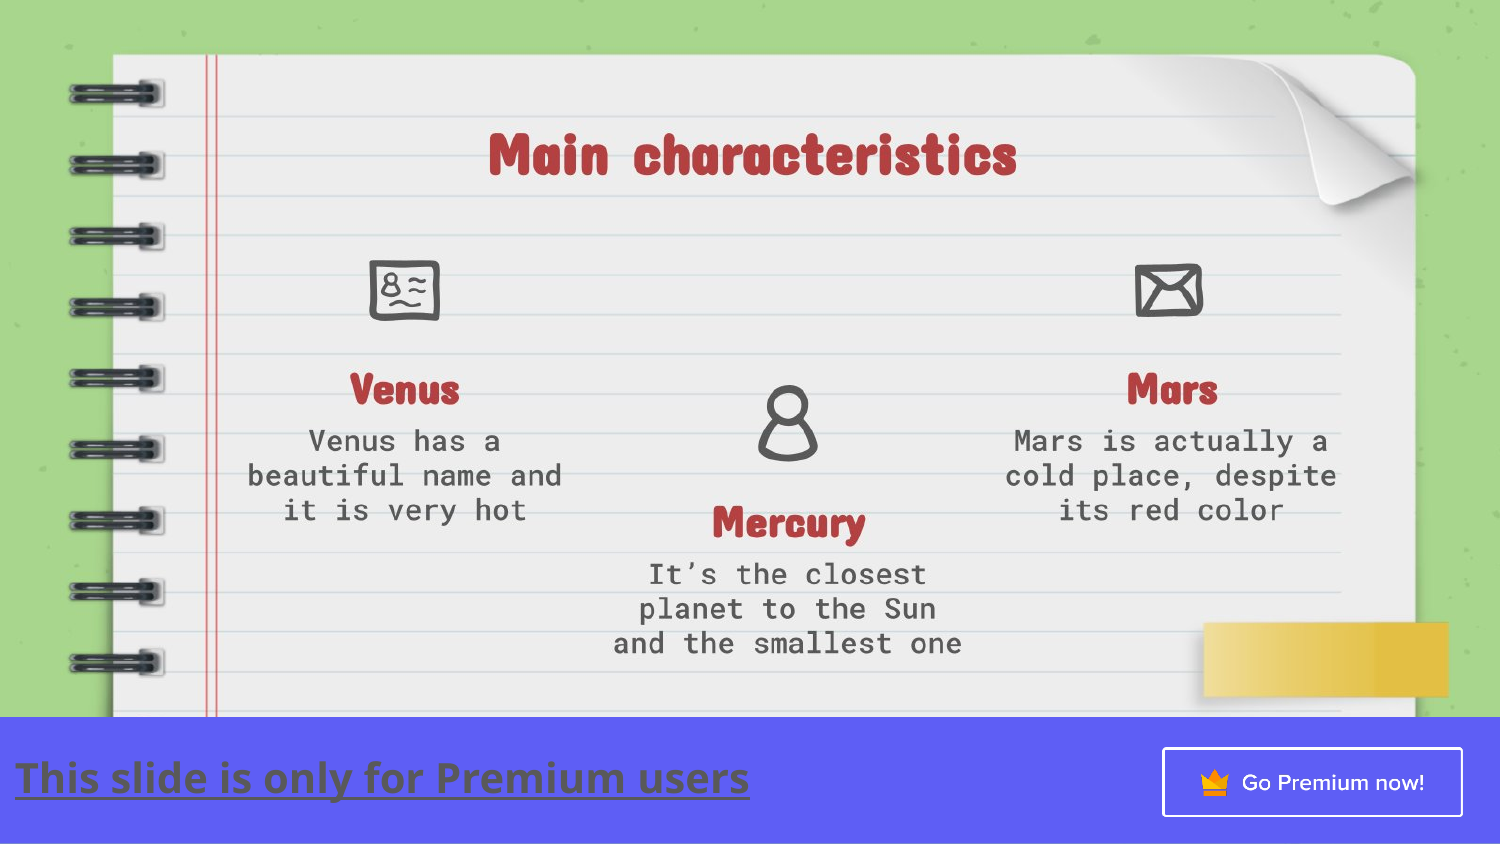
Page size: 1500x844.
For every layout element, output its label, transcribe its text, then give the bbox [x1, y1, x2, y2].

picture [1162, 747, 1463, 817]
text_box This slide is only for Premium users [0, 717, 1500, 844]
picture [0, 0, 1500, 717]
